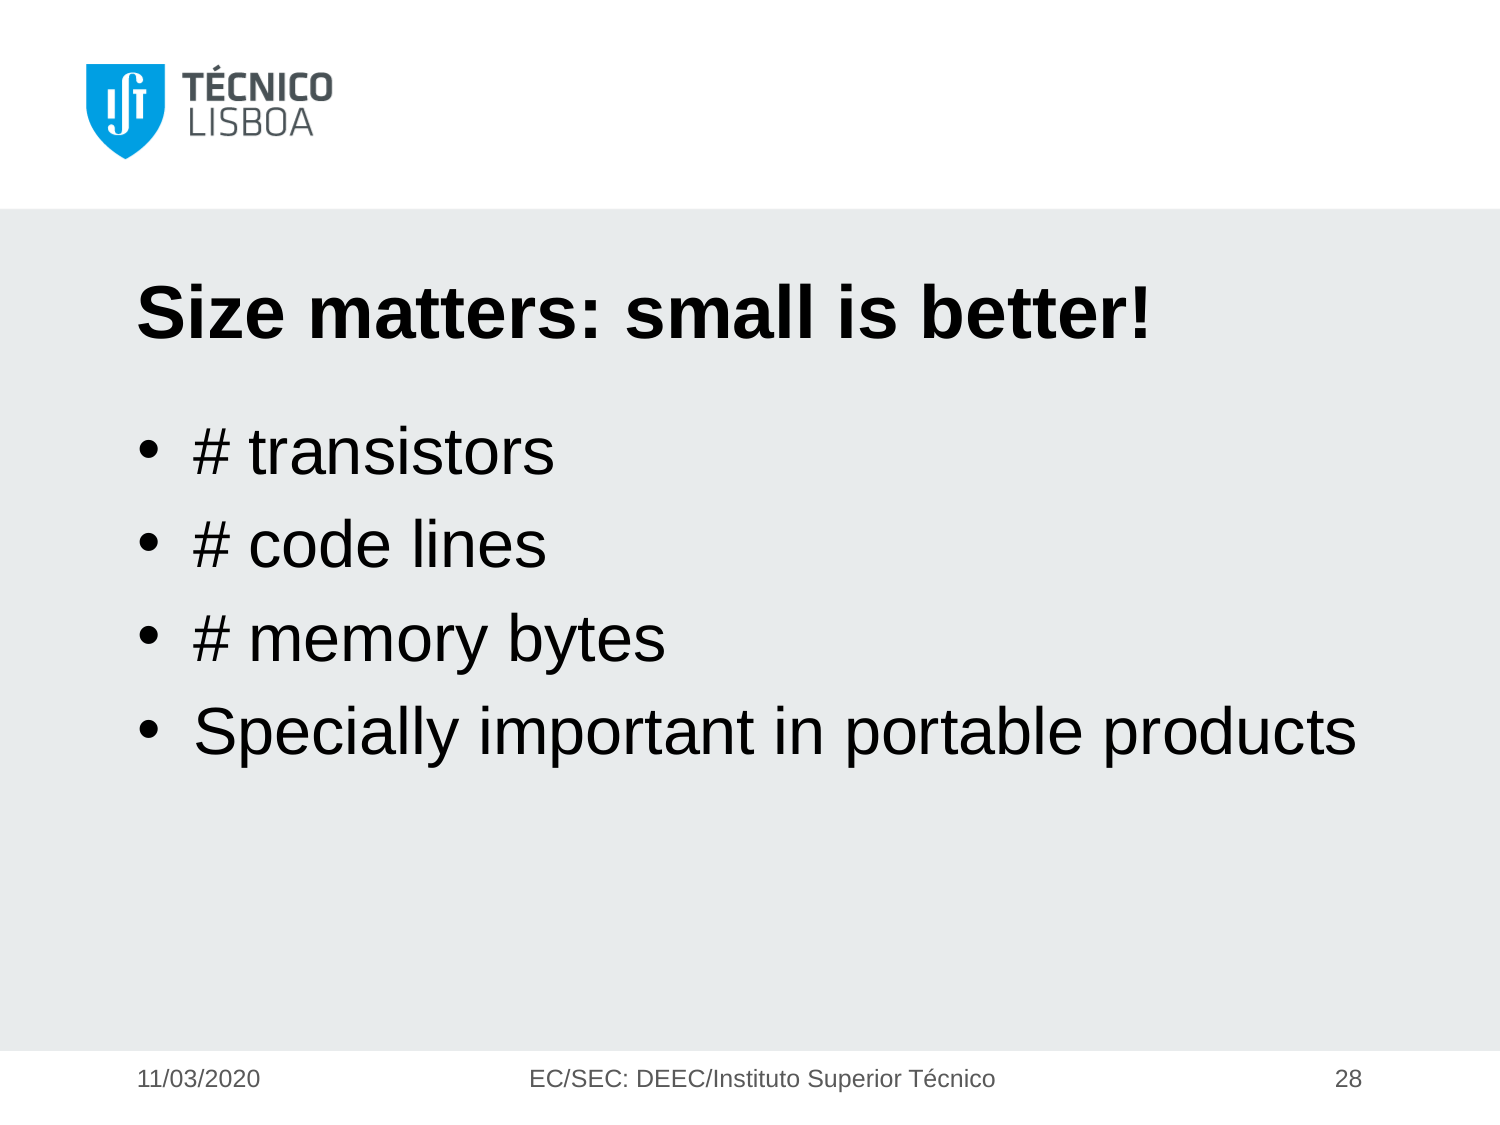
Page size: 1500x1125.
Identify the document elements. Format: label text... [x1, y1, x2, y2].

slide_number <number> [1077, 1052, 1378, 1103]
title Size matters: small is better! [121, 237, 1378, 381]
picture [0, 0, 1500, 1125]
list # transistors # code lines # memory bytes Specially important in portable products [121, 400, 1378, 1005]
footer EC/SEC: DEEC/Instituto Superior Técnico [512, 1052, 1021, 1103]
slide_number 11/03/2020 [121, 1052, 425, 1103]
